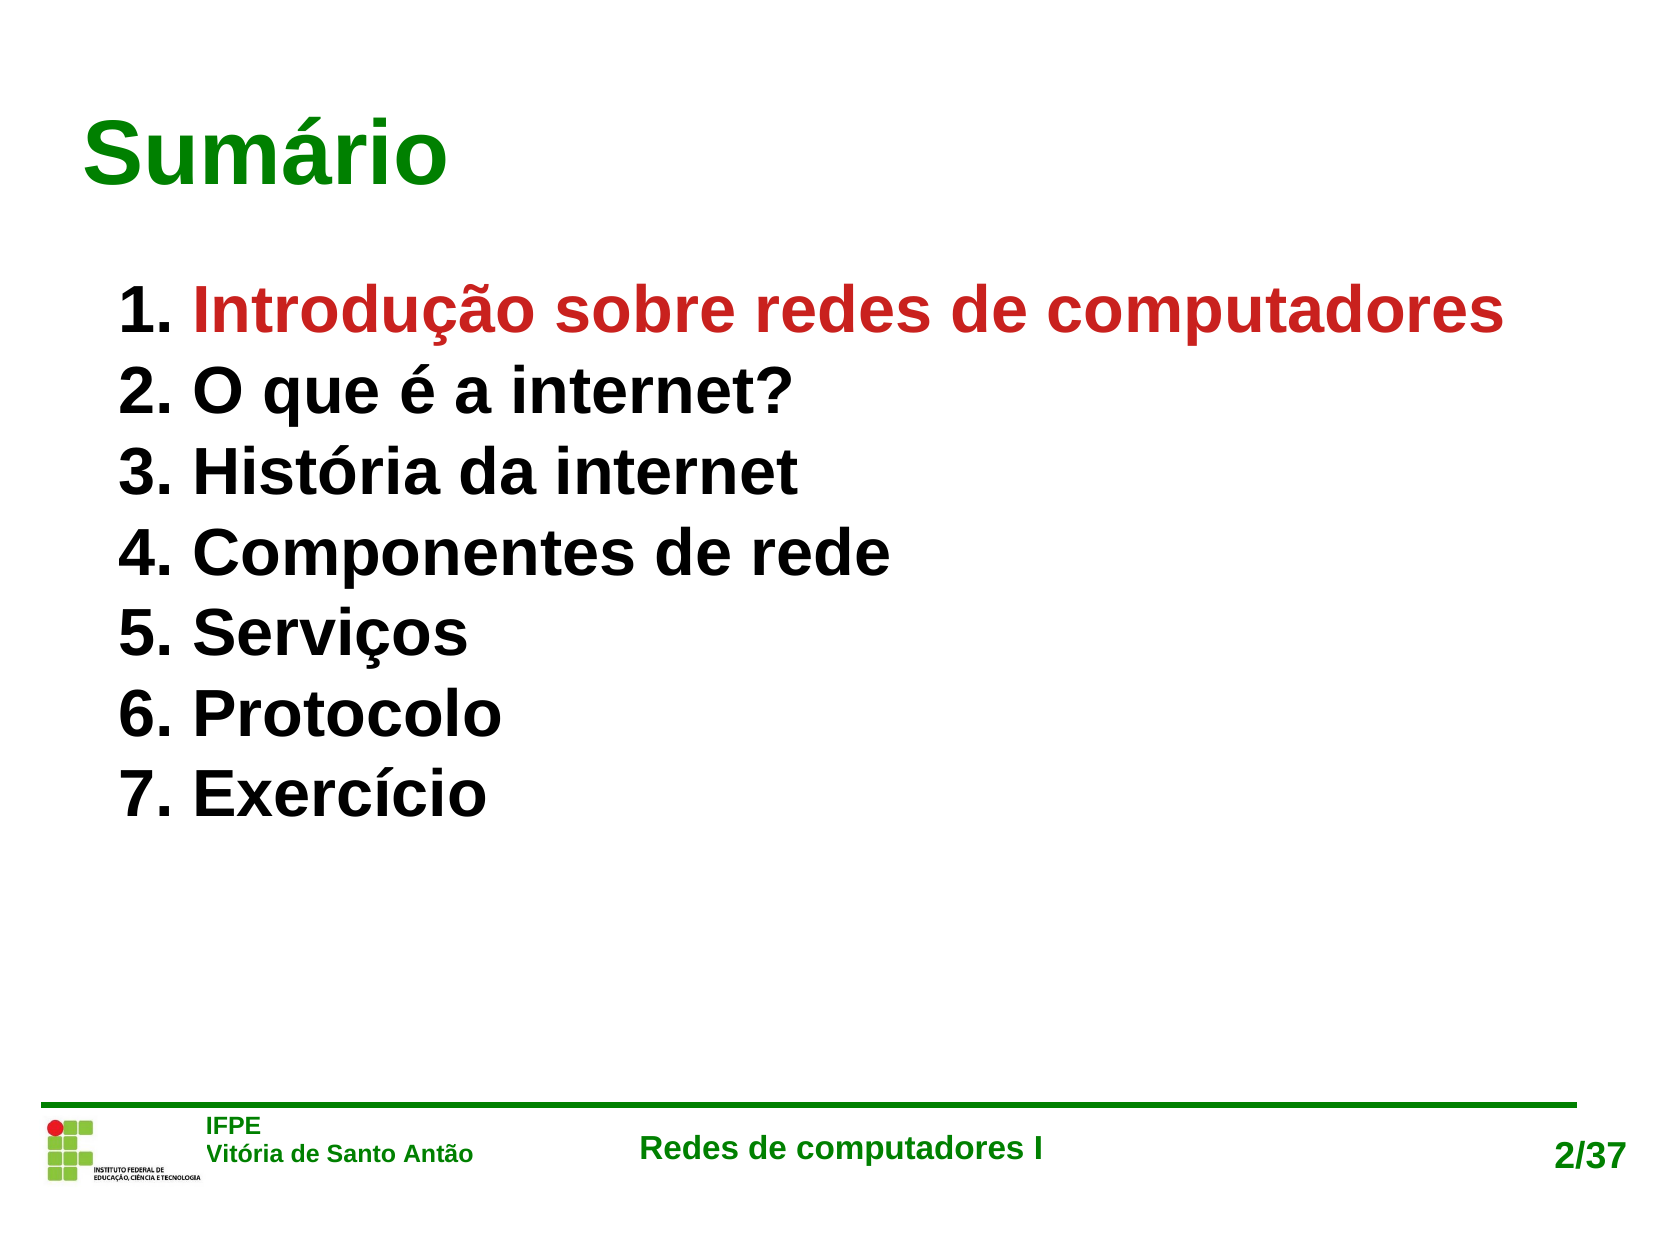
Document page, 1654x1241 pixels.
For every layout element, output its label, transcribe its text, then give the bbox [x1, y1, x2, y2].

title Sumário [82, 49, 1571, 257]
picture [39, 1111, 207, 1191]
list Introdução sobre redes de computadores O que é a internet? História da internet Componentes de rede Serviços Protocolo Exercício [82, 272, 1571, 1091]
